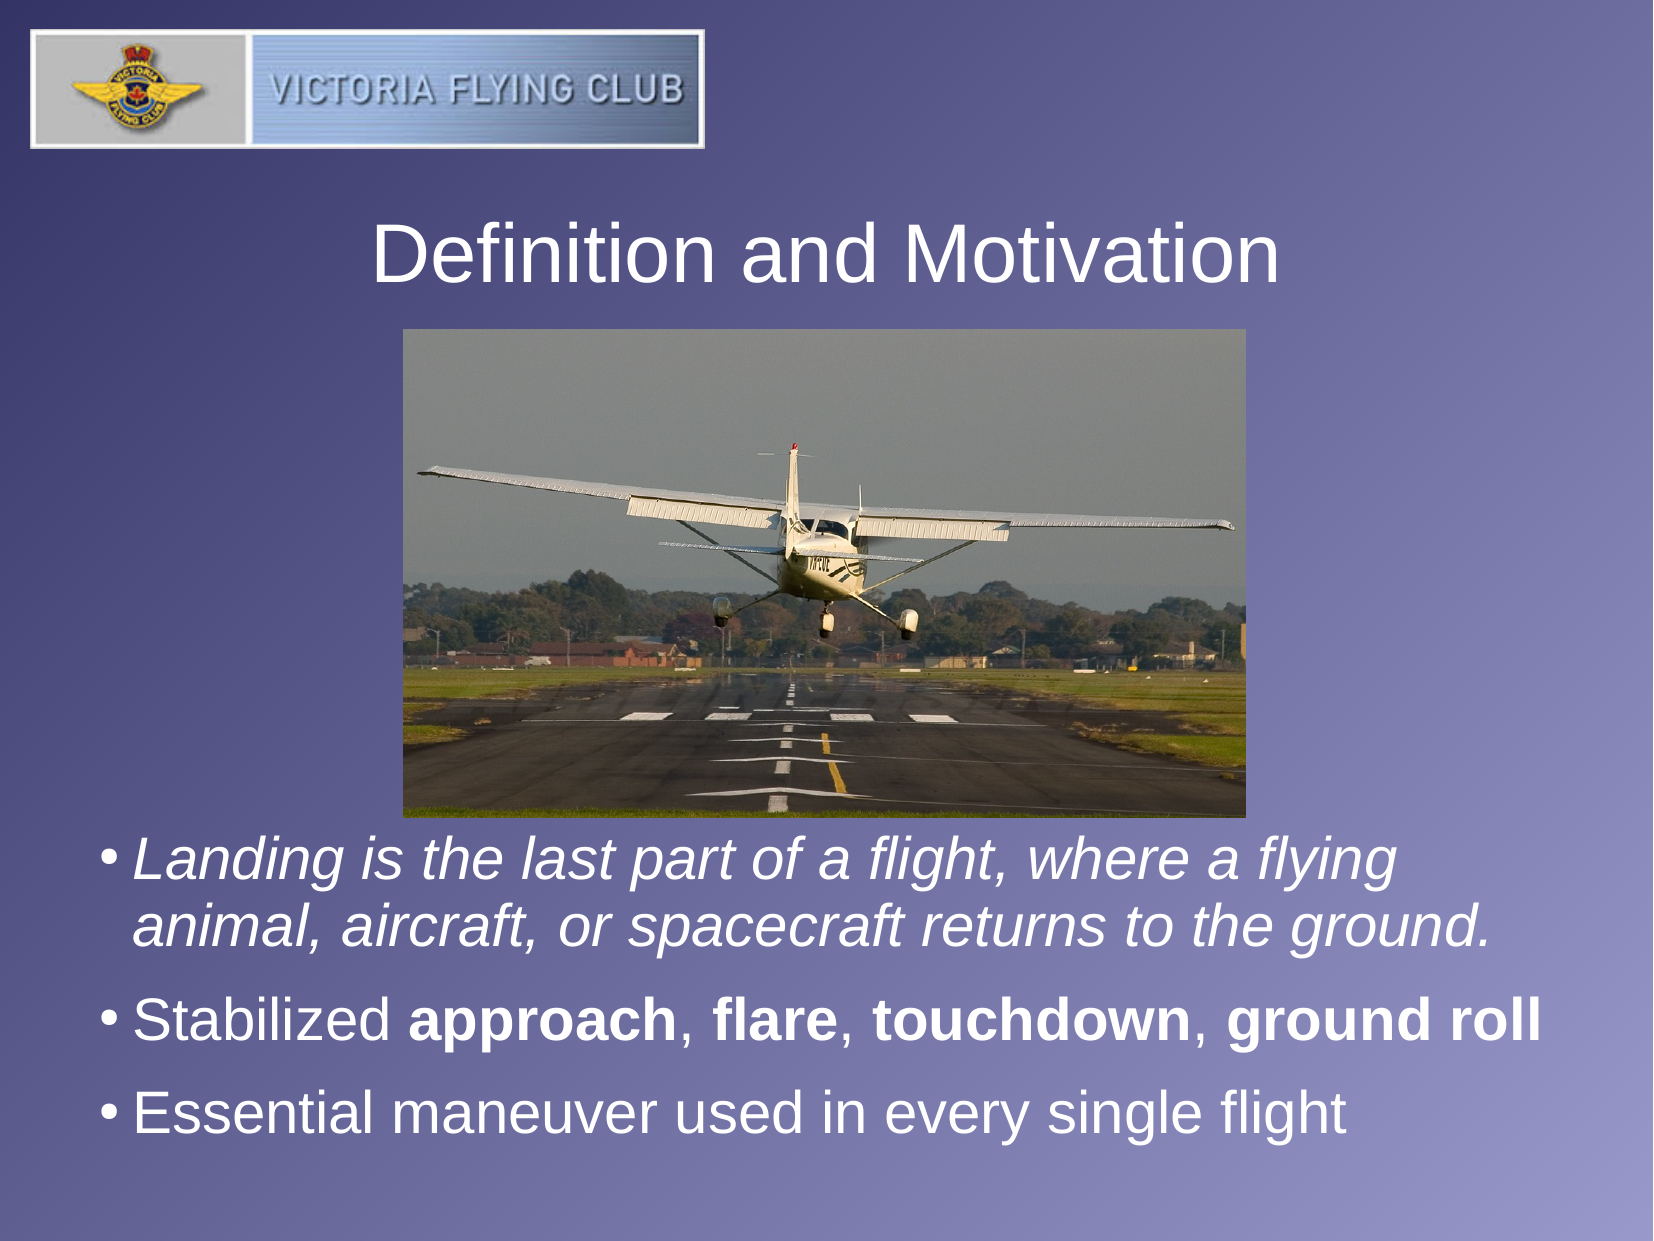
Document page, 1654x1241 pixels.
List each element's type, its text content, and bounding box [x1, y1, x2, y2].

picture [30, 29, 705, 149]
list Landing is the last part of a flight, where a flying animal, aircraft, or spacecraft returns to the ground. Stabilized approach, flare, touchdown, ground roll Essential maneuver used in every single flight [82, 825, 1571, 1201]
picture [403, 329, 1246, 818]
title Definition and Motivation [82, 150, 1571, 358]
